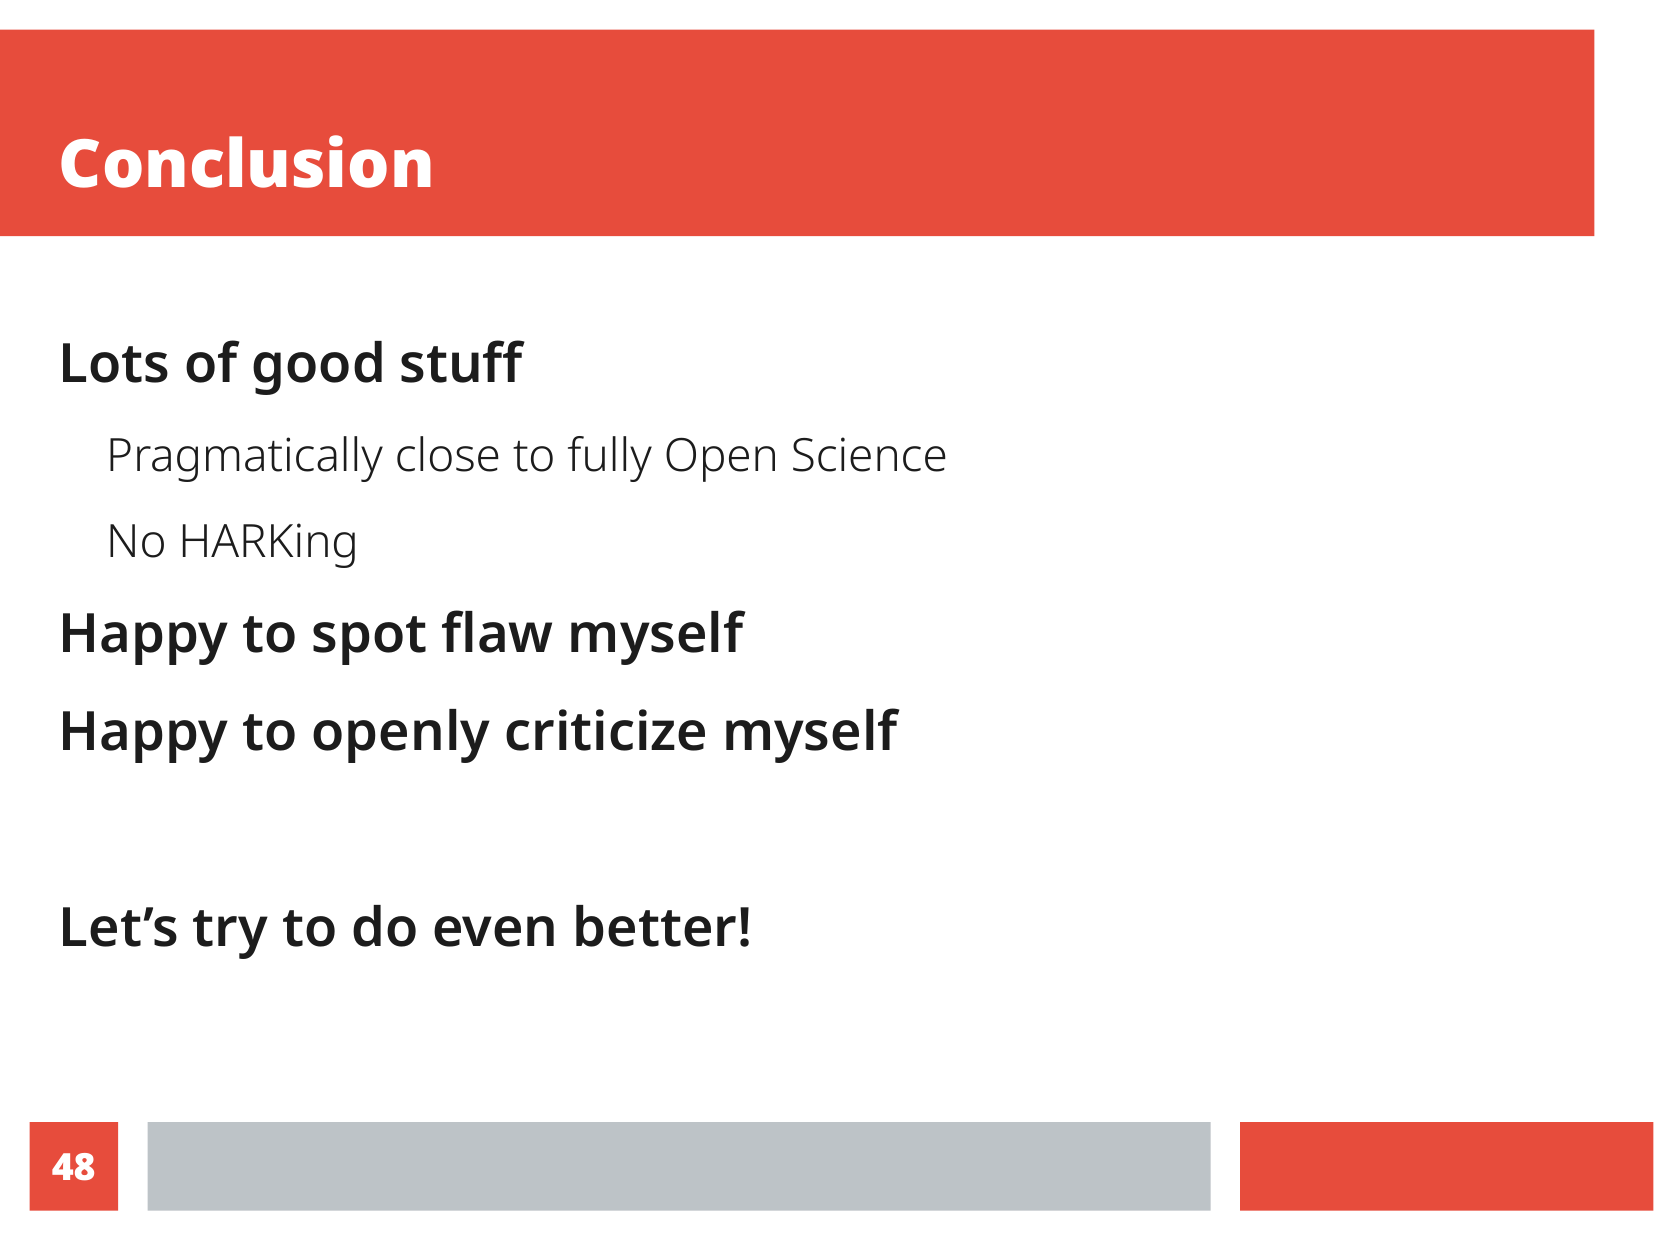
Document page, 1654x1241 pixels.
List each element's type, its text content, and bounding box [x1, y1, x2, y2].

title Conclusion [59, 59, 1595, 207]
list Lots of good stuff Pragmatically close to fully Open Science No HARKing Happy to spot flaw myself Happy to openly criticize myself Let’s try to do even better! [59, 324, 1565, 1093]
